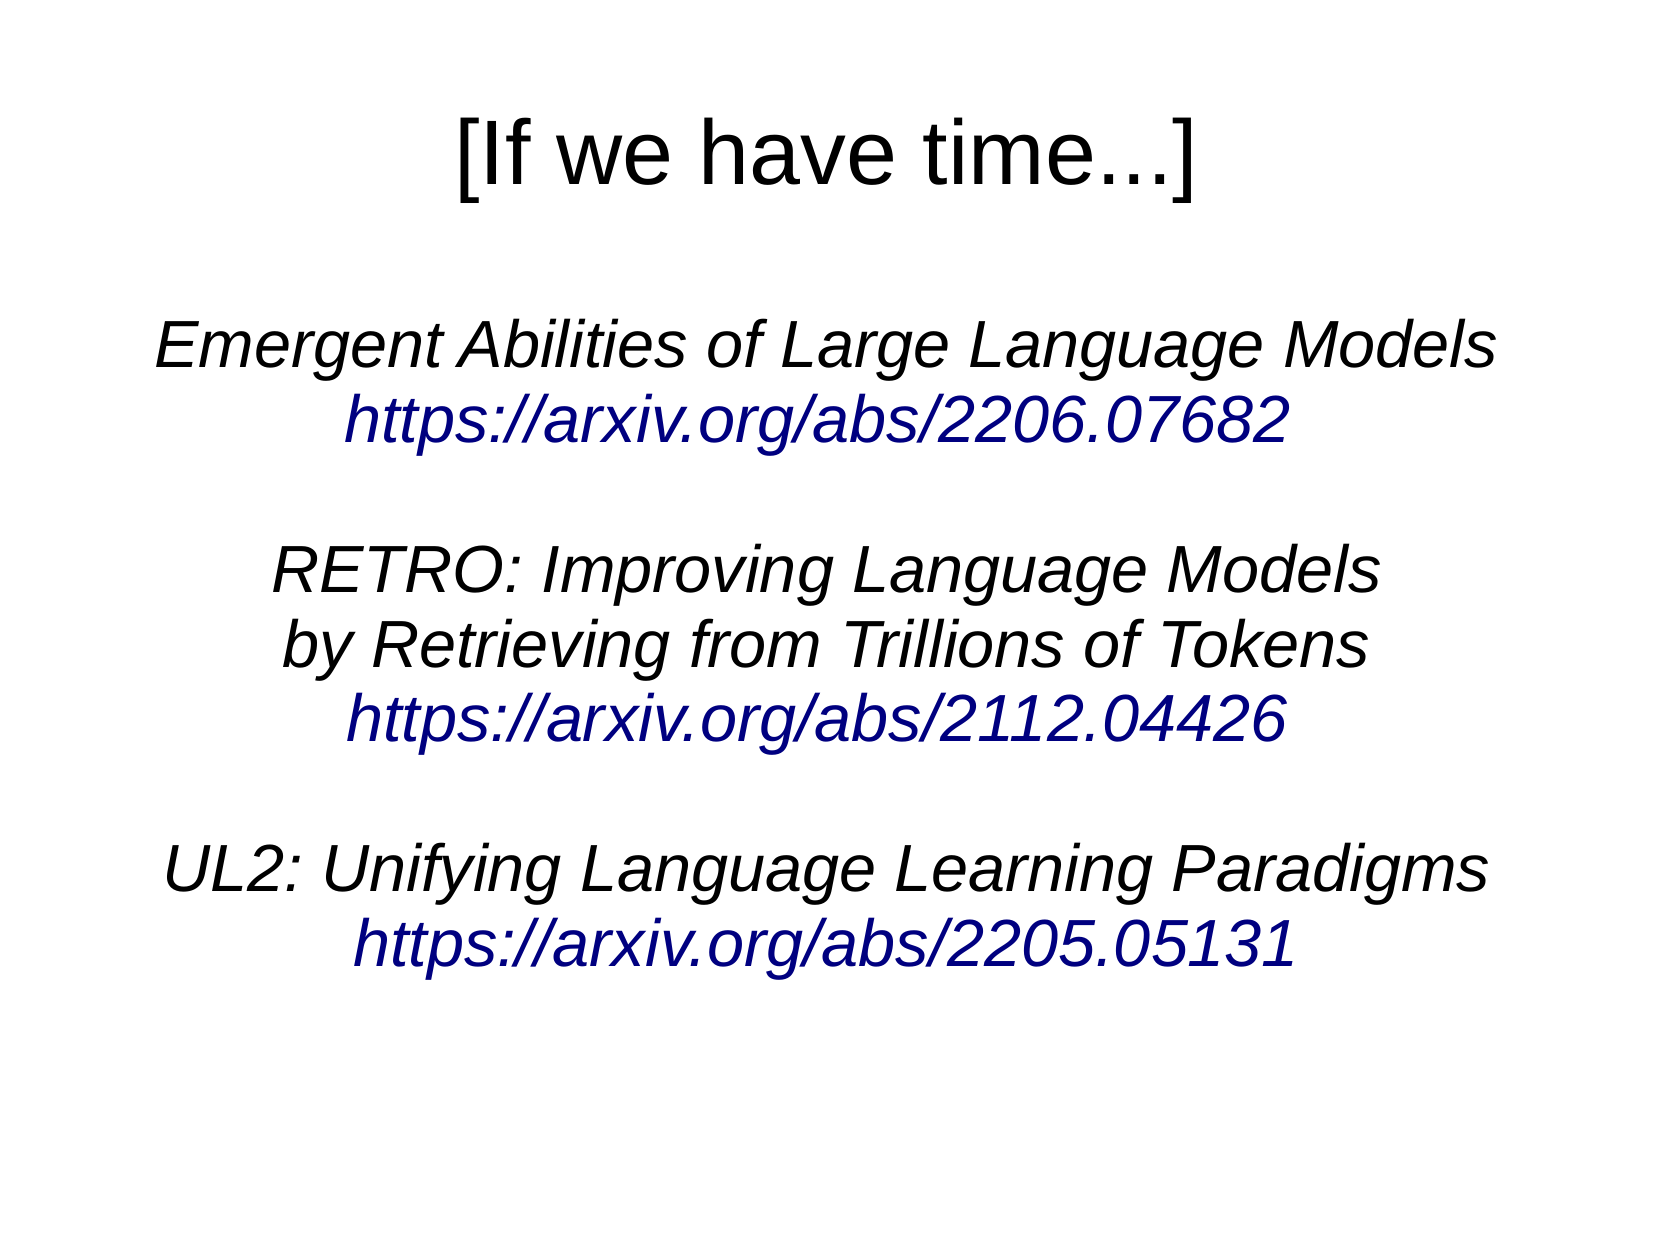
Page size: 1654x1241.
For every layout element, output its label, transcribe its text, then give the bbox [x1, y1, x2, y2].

title [If we have time...] [82, 49, 1571, 257]
subtitle Emergent Abilities of Large Language Models https://arxiv.org/abs/2206.07682 RETRO: Improving Language Models by Retrieving from Trillions of Tokens https://arxiv.org/abs/2112.04426 UL2: Unifying Language Learning Paradigms https://arxiv.org/abs/2205.05131 [82, 284, 1571, 1004]
